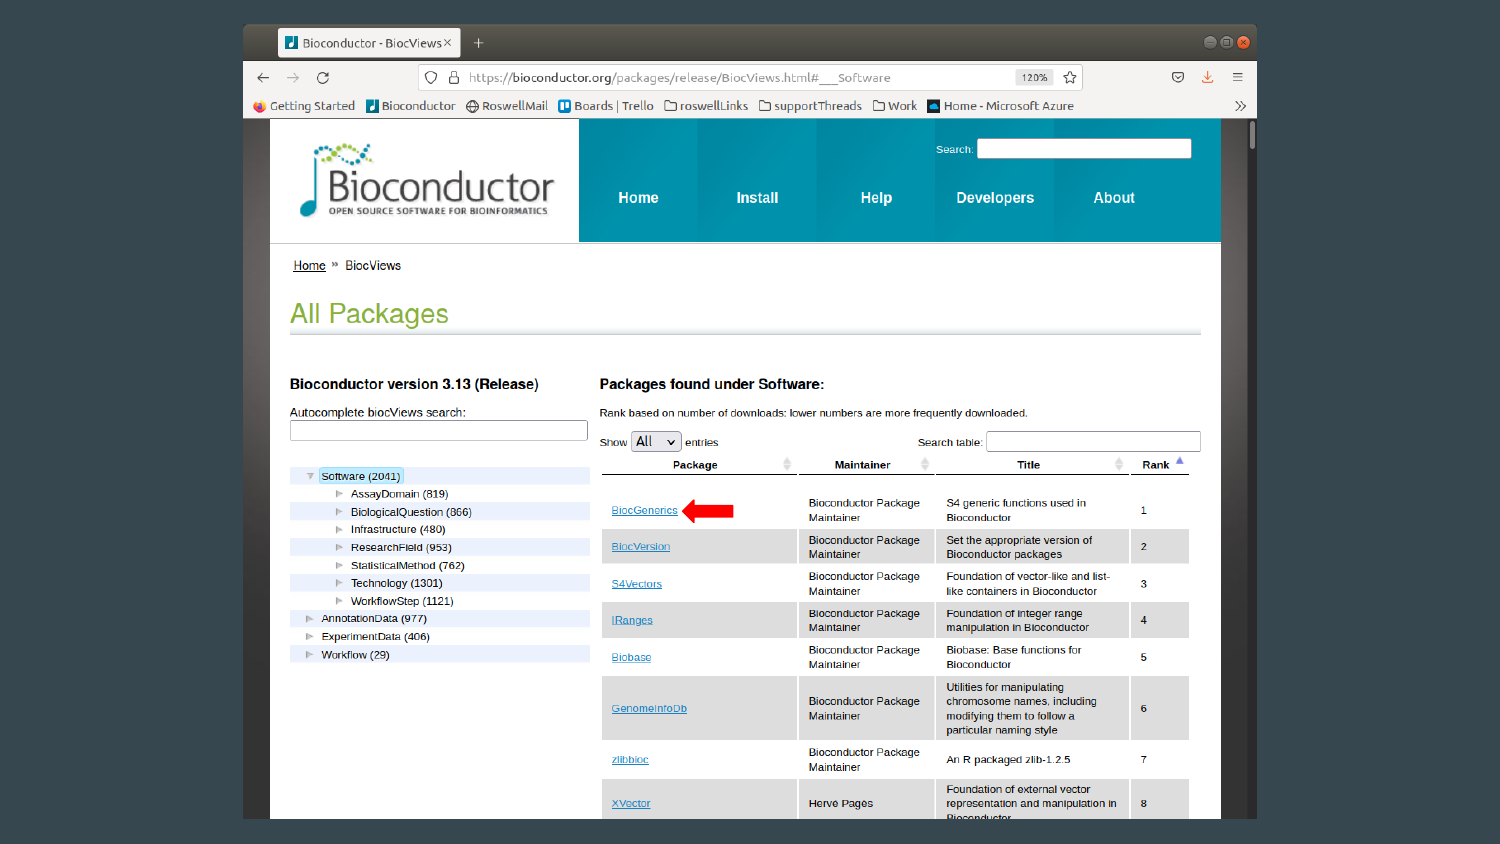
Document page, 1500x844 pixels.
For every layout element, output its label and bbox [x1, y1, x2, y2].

picture [243, 24, 1257, 819]
text_box [682, 500, 733, 523]
